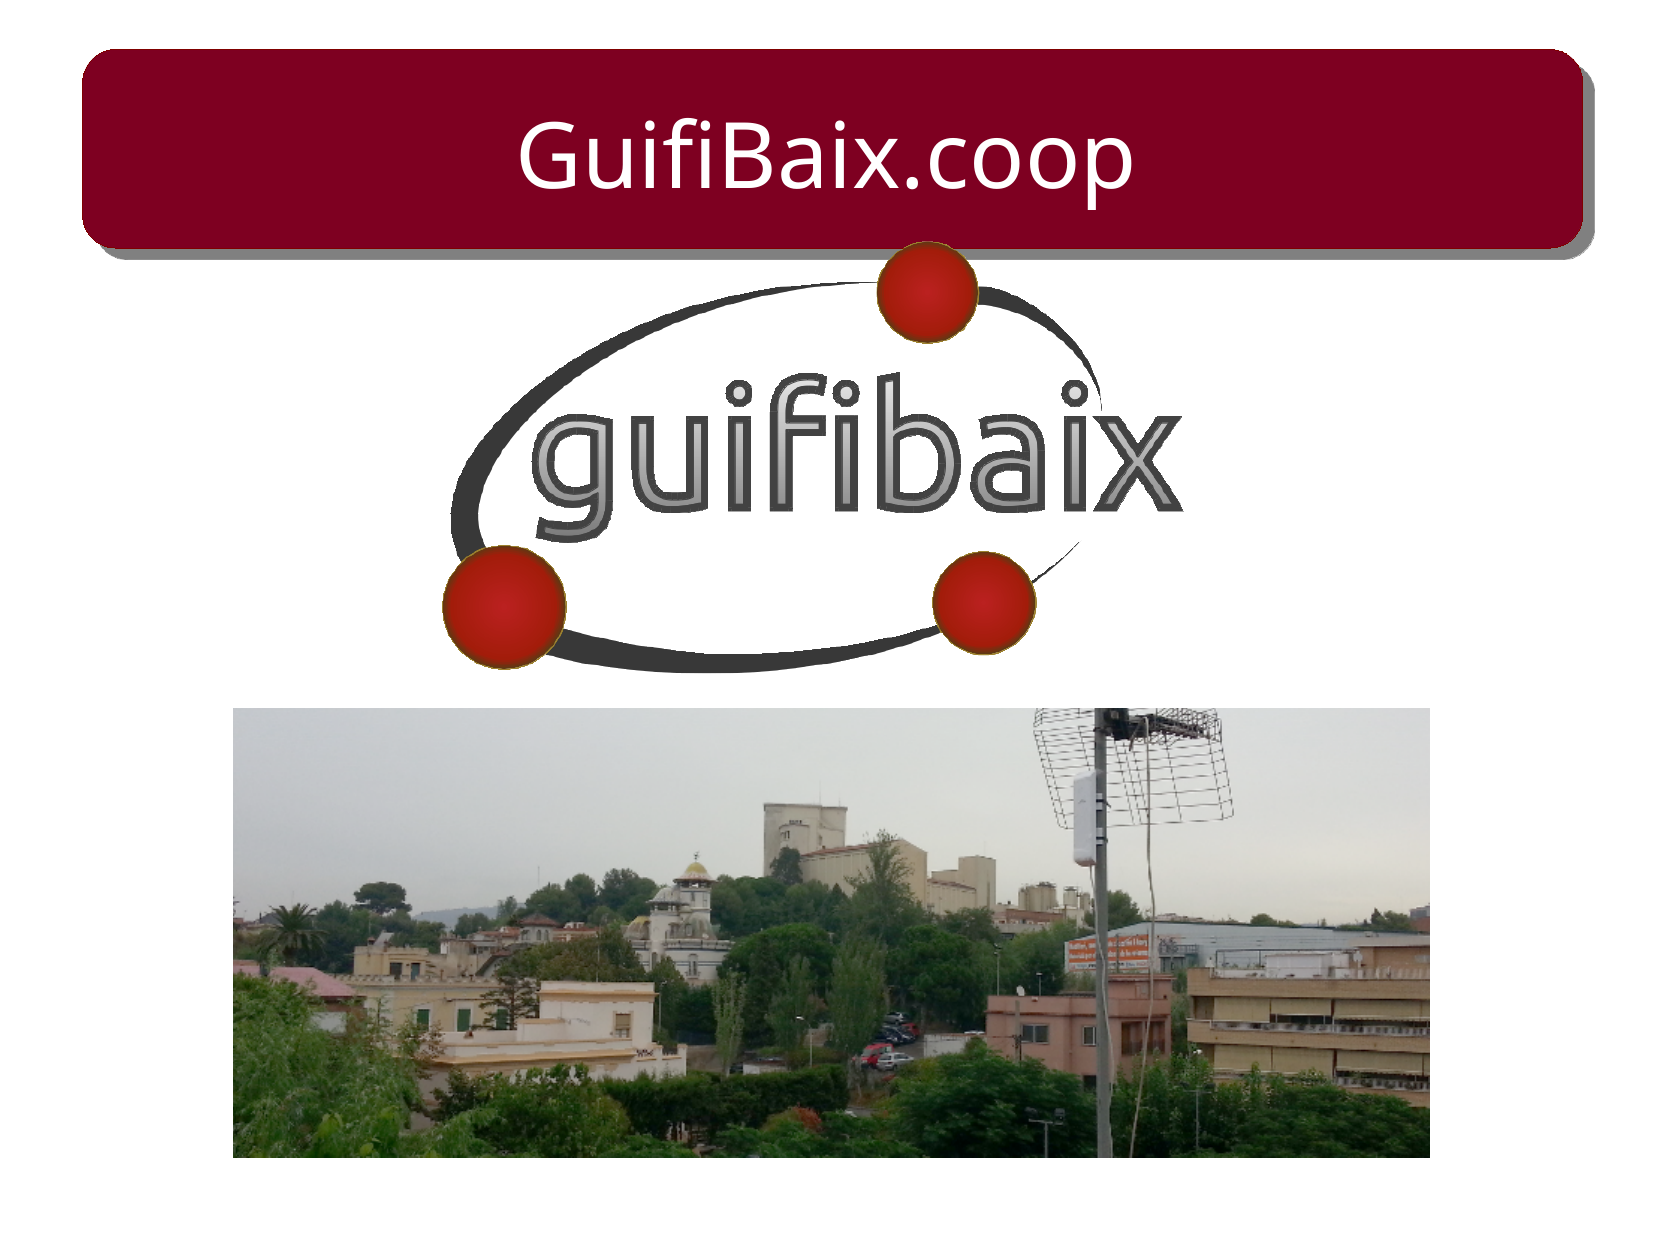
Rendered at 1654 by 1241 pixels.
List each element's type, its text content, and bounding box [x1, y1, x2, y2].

picture [385, 224, 1252, 691]
title GuifiBaix.coop [82, 49, 1571, 257]
picture [233, 708, 1430, 1158]
